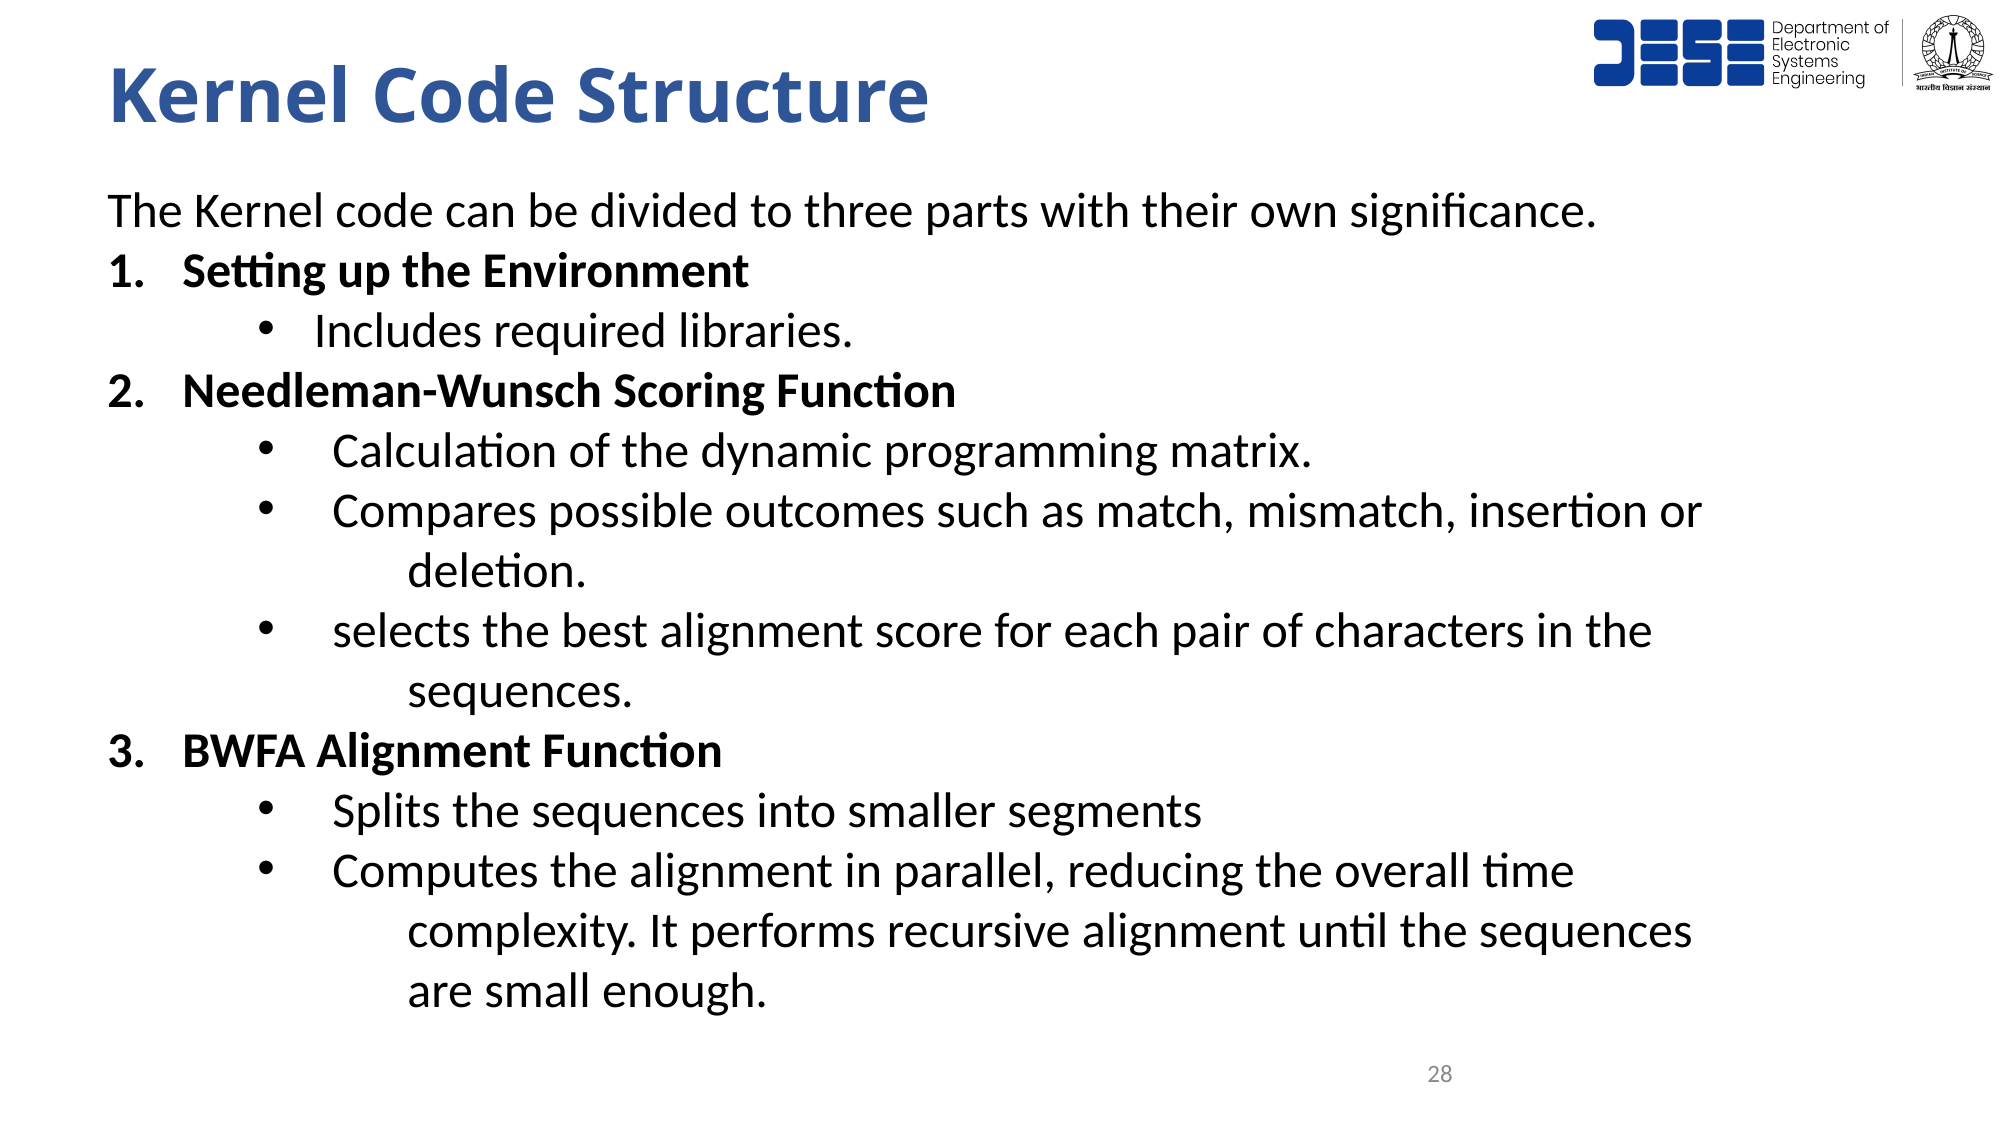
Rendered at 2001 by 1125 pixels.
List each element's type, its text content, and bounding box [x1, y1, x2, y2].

title Kernel Code Structure [92, 26, 1818, 170]
text_box [1412, 1042, 1863, 1103]
text_box The Kernel code can be divided to three parts with their own significance. Setting up the Environment Includes required libraries. Needleman-Wunsch Scoring Function Calculation of the dynamic programming matrix. Compares possible outcomes such as match, mismatch, insertion or deletion. selects the best alignment score for each pair of characters in the sequences. BWFA Alignment Function Splits the sequences into smaller segments Computes the alignment in parallel, reducing the overall time complexity. It performs recursive alignment until the sequences are small enough. [92, 170, 1783, 973]
